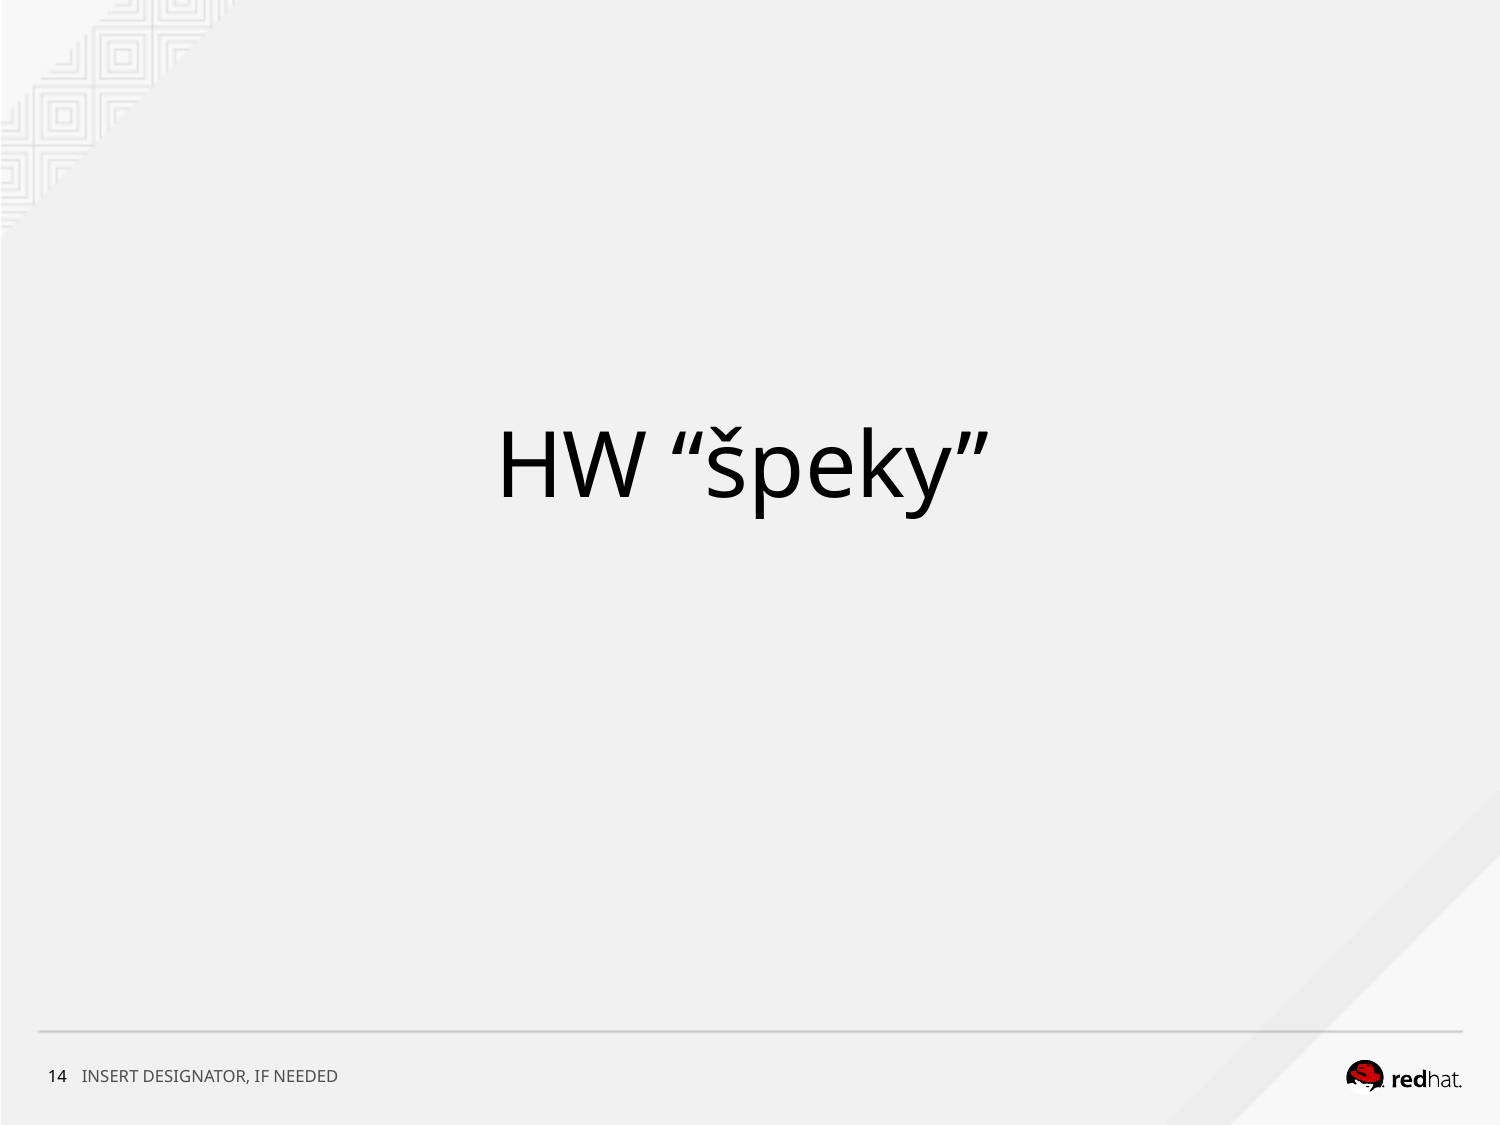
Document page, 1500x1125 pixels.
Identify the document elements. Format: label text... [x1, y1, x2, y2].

picture [0, 0, 1500, 1125]
title HW “špeky” [495, 299, 1006, 526]
